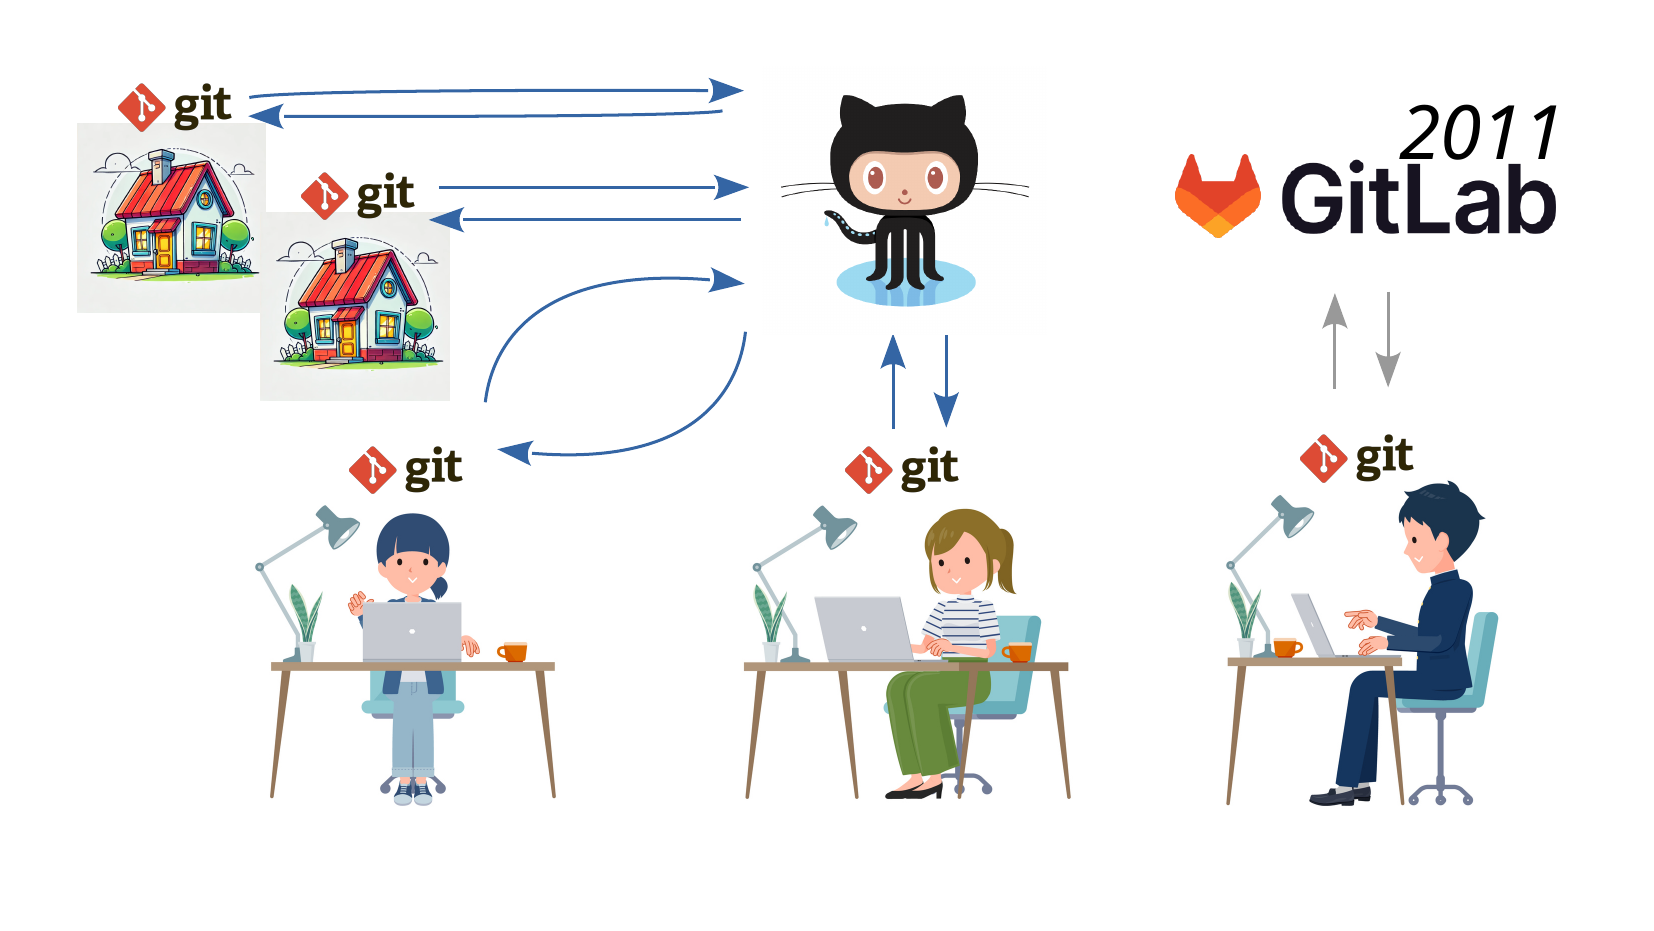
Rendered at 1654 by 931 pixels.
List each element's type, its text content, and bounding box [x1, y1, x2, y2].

picture [1182, 433, 1515, 830]
picture [762, 66, 1047, 336]
picture [1175, 154, 1556, 238]
picture [77, 83, 450, 401]
text_box 2011 [1323, 72, 1641, 163]
picture [161, 446, 628, 868]
picture [695, 446, 1105, 832]
